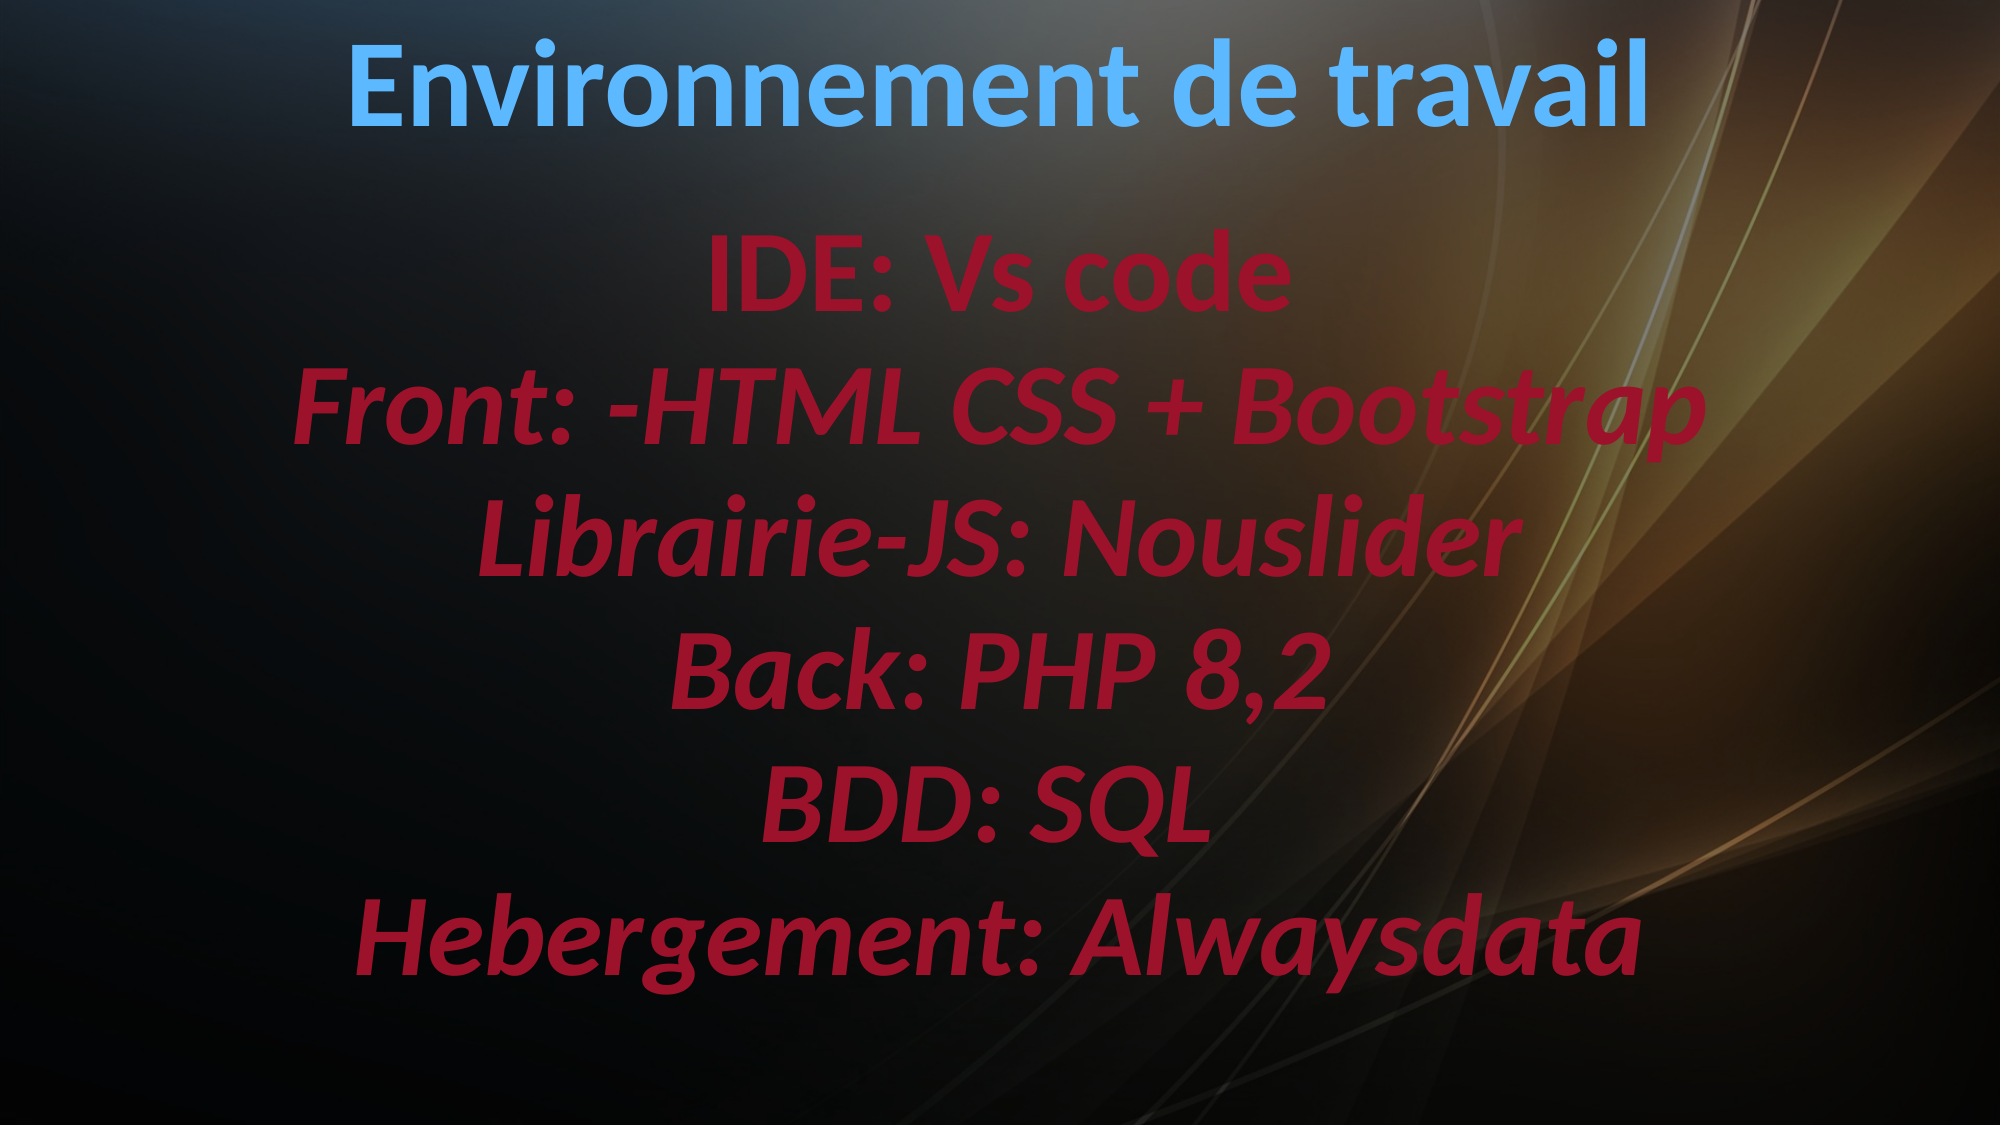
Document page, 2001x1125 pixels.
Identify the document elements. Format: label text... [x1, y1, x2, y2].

text_box IDE: Vs code Front: -HTML CSS + Bootstrap Librairie-JS: Nouslider Back: PHP 8,2 BDD: SQL Hebergement: Alwaysdata [127, 214, 1873, 1027]
subtitle Environnement de travail [249, 10, 1750, 214]
picture [0, 0, 2000, 1125]
